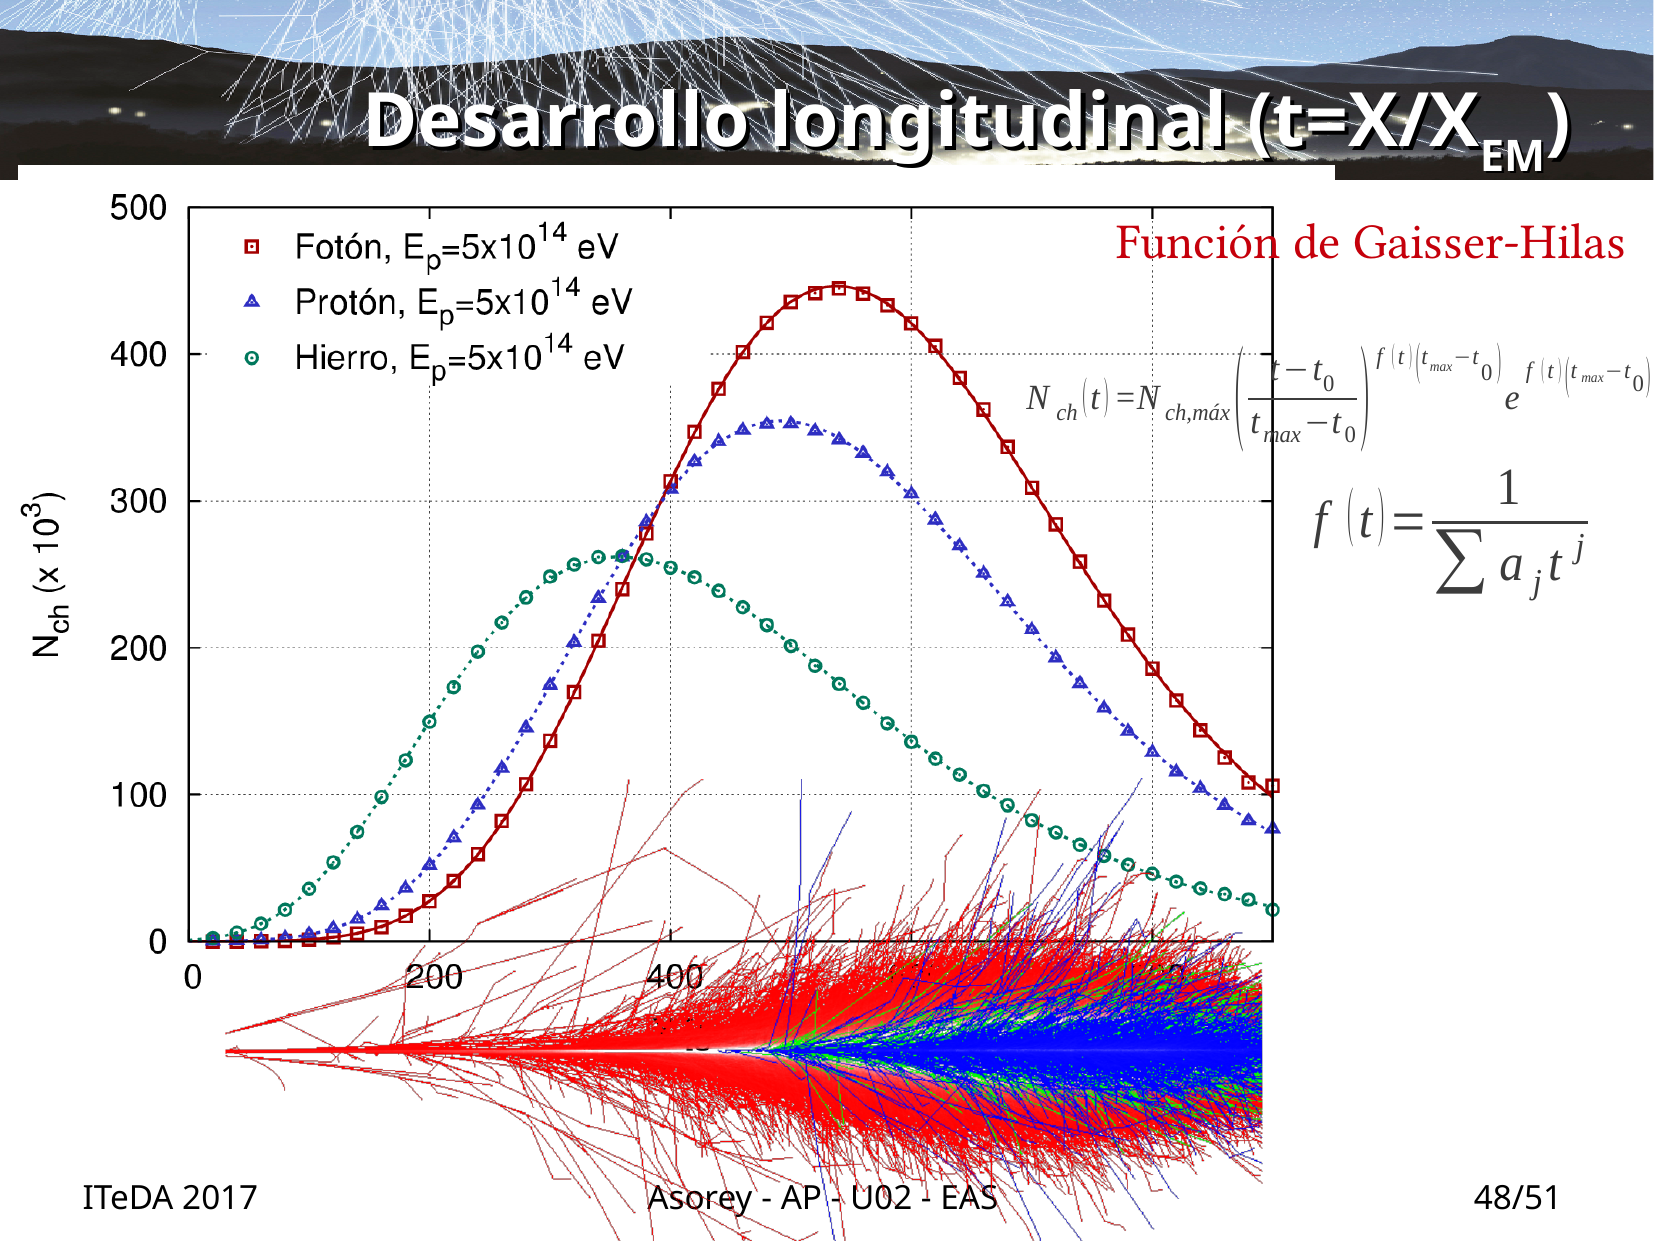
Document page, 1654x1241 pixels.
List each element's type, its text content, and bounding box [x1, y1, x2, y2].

title Desarrollo longitudinal (t=X/XEM) [82, 49, 1571, 201]
chart [1015, 342, 1654, 454]
chart [1291, 458, 1607, 603]
picture [0, 0, 1654, 1241]
text_box Función de Gaisser-Hilas [1098, 200, 1654, 301]
